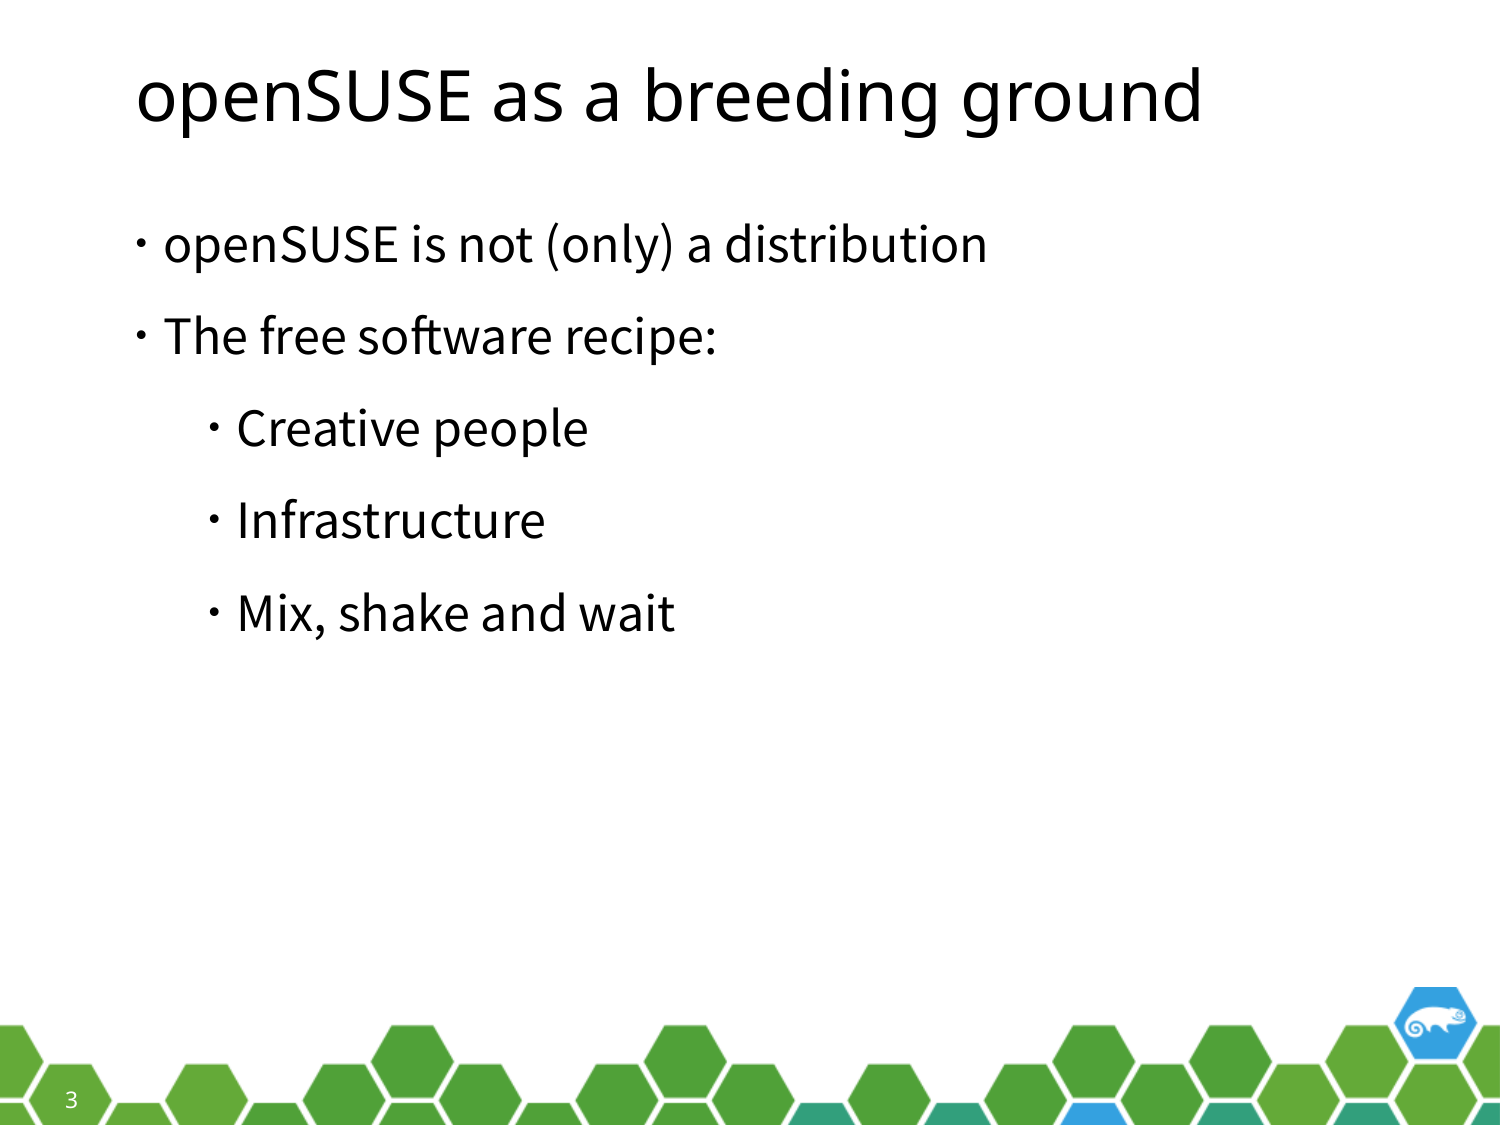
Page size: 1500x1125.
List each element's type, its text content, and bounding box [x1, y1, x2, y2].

picture [0, 987, 1500, 1125]
list openSUSE is not (only) a distribution The free software recipe: Creative people Infrastructure Mix, shake and wait [135, 208, 1372, 862]
title openSUSE as a breeding ground [135, 12, 1372, 175]
